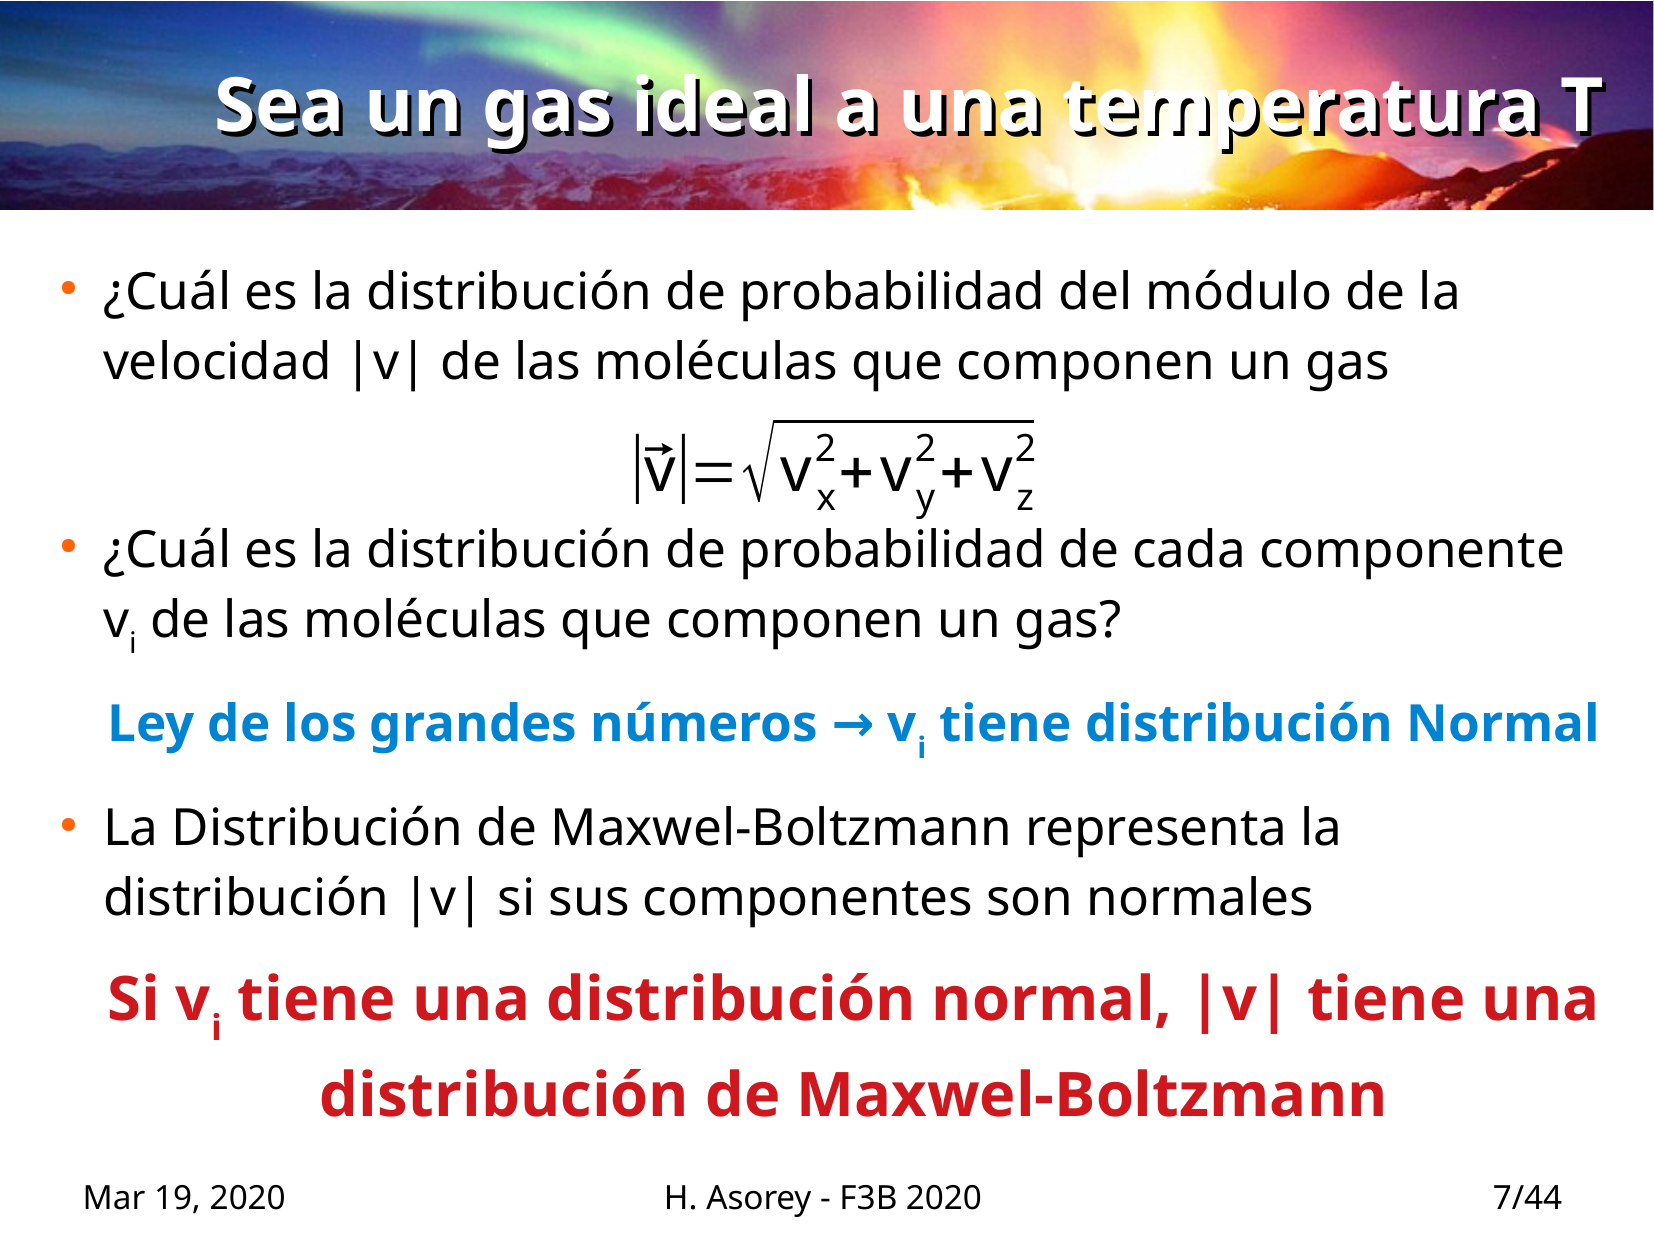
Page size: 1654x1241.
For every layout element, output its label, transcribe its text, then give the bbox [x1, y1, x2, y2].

list ¿Cuál es la distribución de probabilidad del módulo de la velocidad |v| de las moléculas que componen un gas ¿Cuál es la distribución de probabilidad de cada componente vi de las moléculas que componen un gas? Ley de los grandes números → vi tiene distribución Normal La Distribución de Maxwel-Boltzmann representa la distribución |v| si sus componentes son normales Si vi tiene una distribución normal, |v| tiene una distribución de Maxwel-Boltzmann [45, 255, 1606, 1156]
chart [619, 417, 1041, 519]
picture [0, 1, 1654, 210]
title Sea un gas ideal a una temperatura T [45, 15, 1606, 191]
